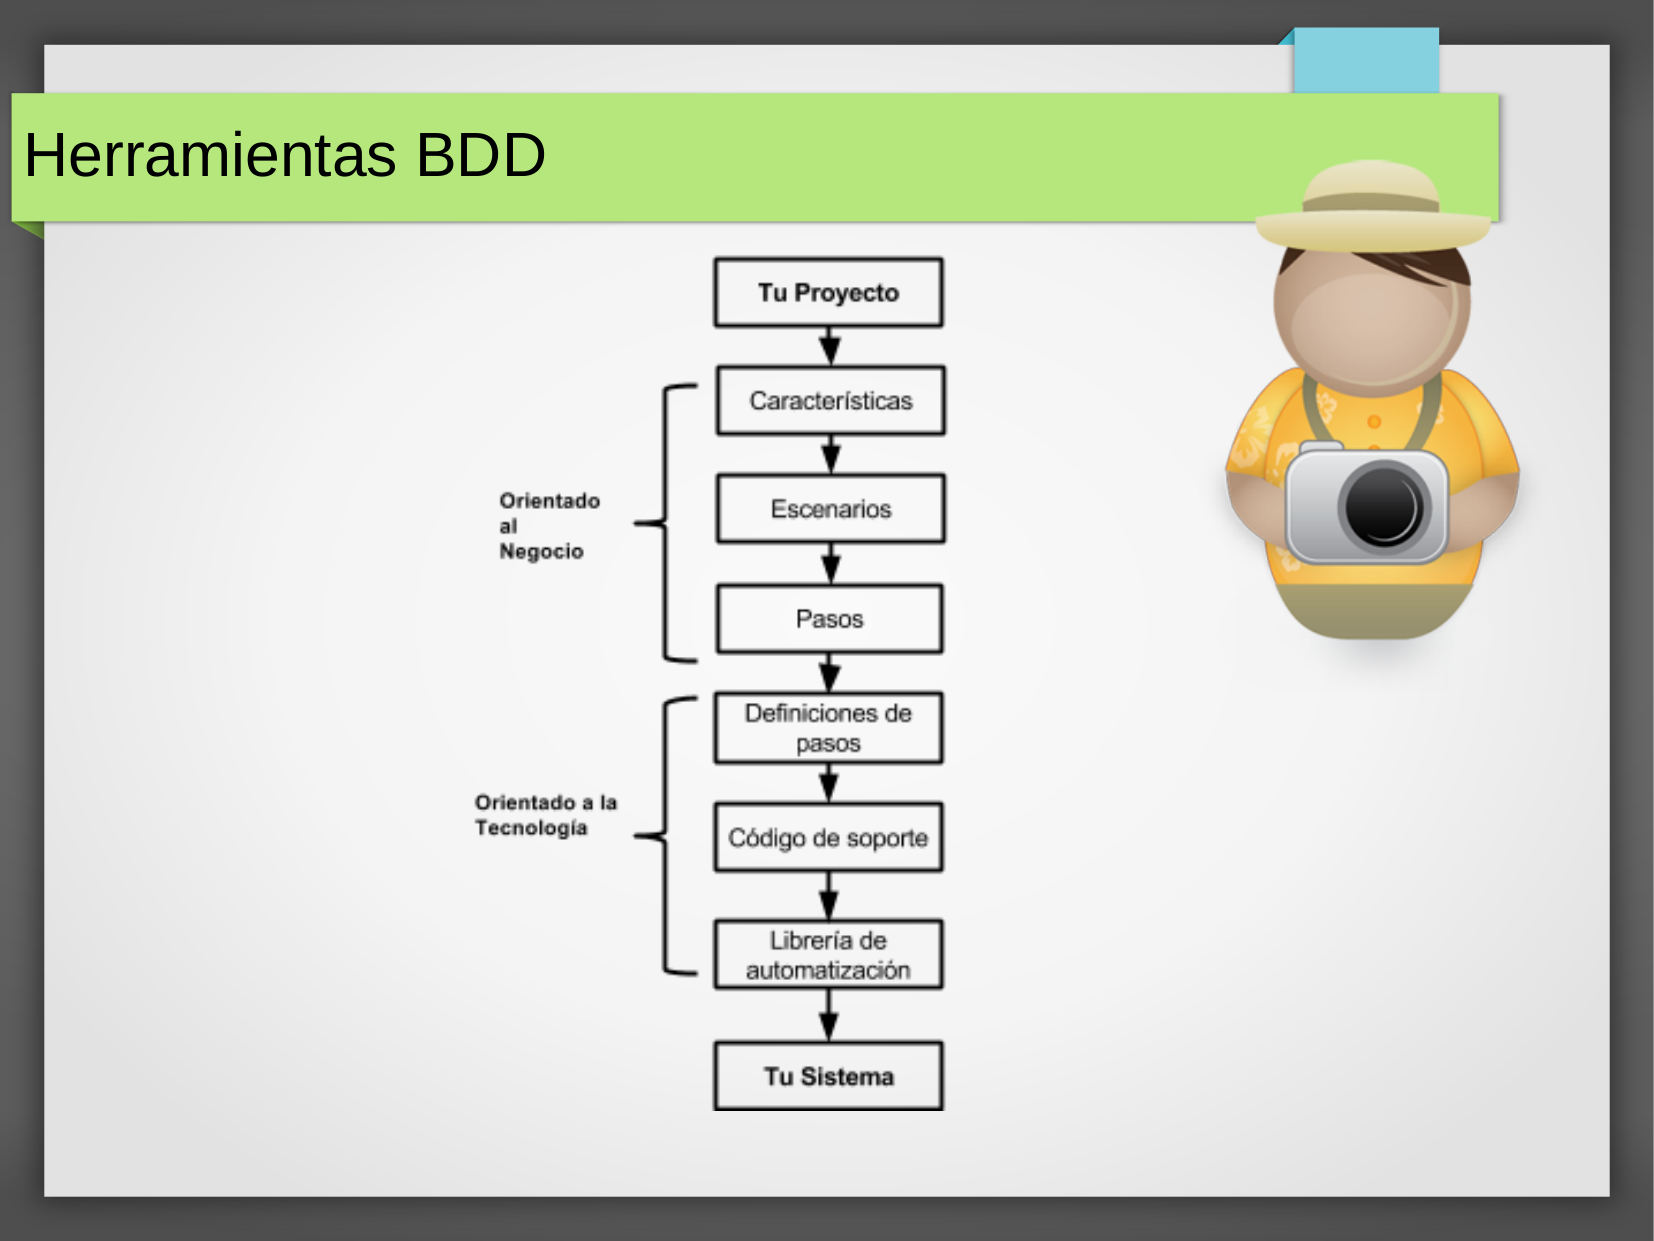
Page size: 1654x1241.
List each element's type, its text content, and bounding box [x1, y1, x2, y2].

picture [0, 0, 1654, 1241]
title Herramientas BDD [23, 84, 993, 225]
